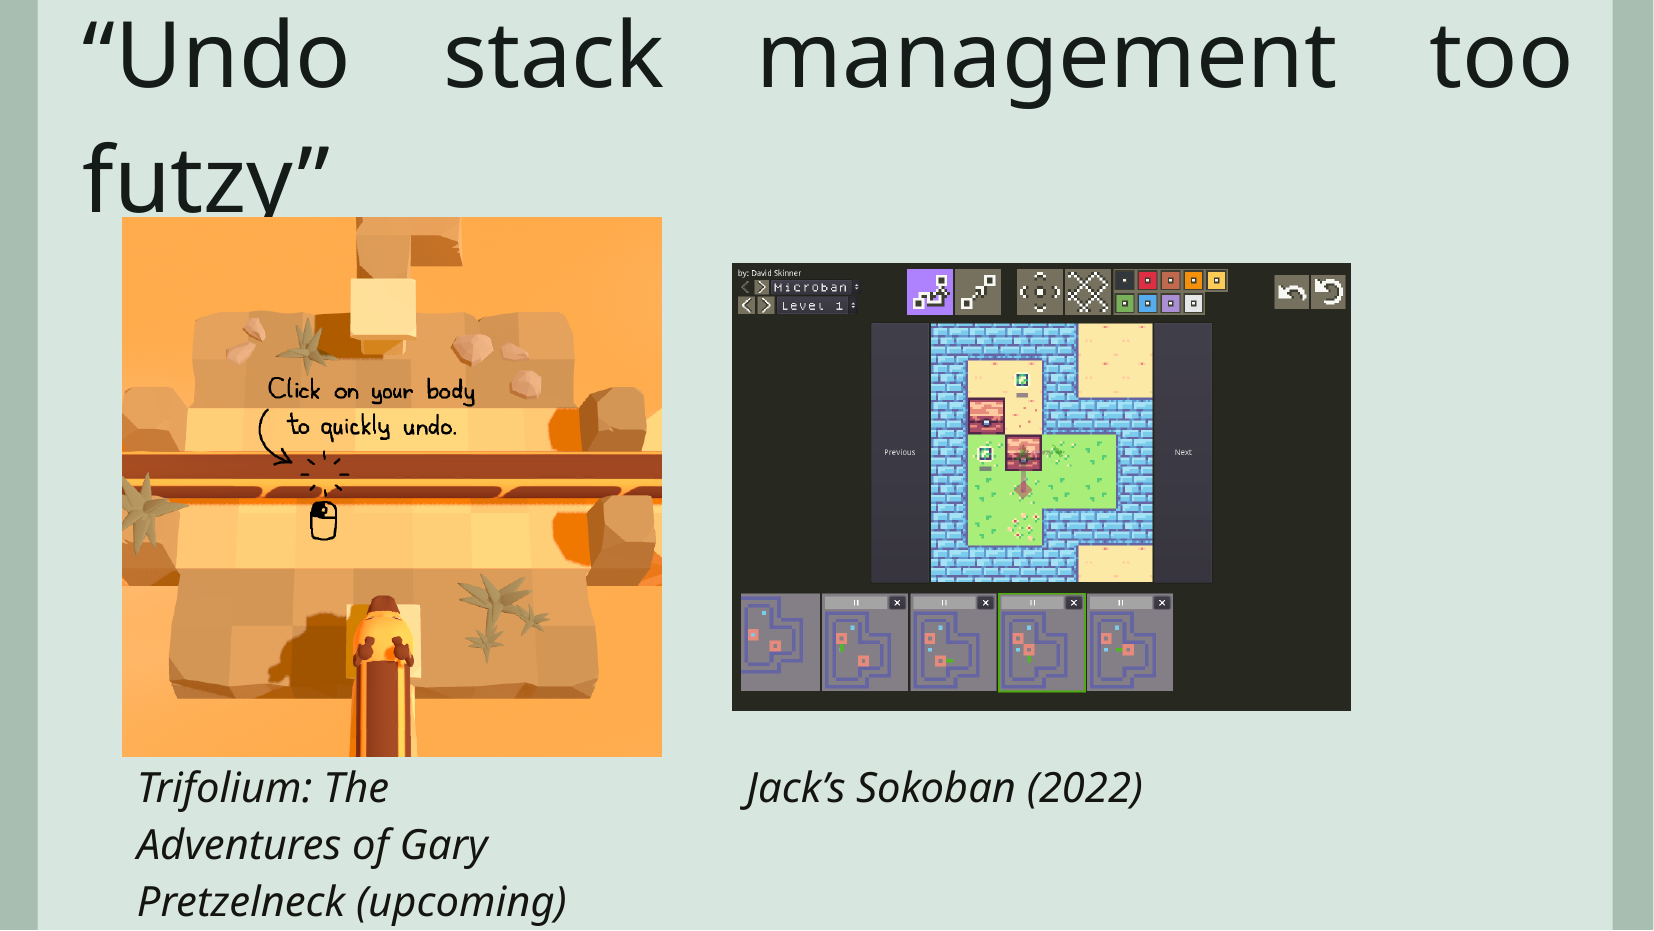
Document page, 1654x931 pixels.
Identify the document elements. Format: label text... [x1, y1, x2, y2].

text_box Jack’s Sokoban (2022) [731, 750, 1276, 867]
title “Undo stack management too futzy” [82, 37, 1576, 193]
text_box Trifolium: The Adventures of Gary Pretzelneck (upcoming) [122, 758, 610, 918]
picture [122, 217, 662, 758]
picture [732, 217, 1351, 757]
